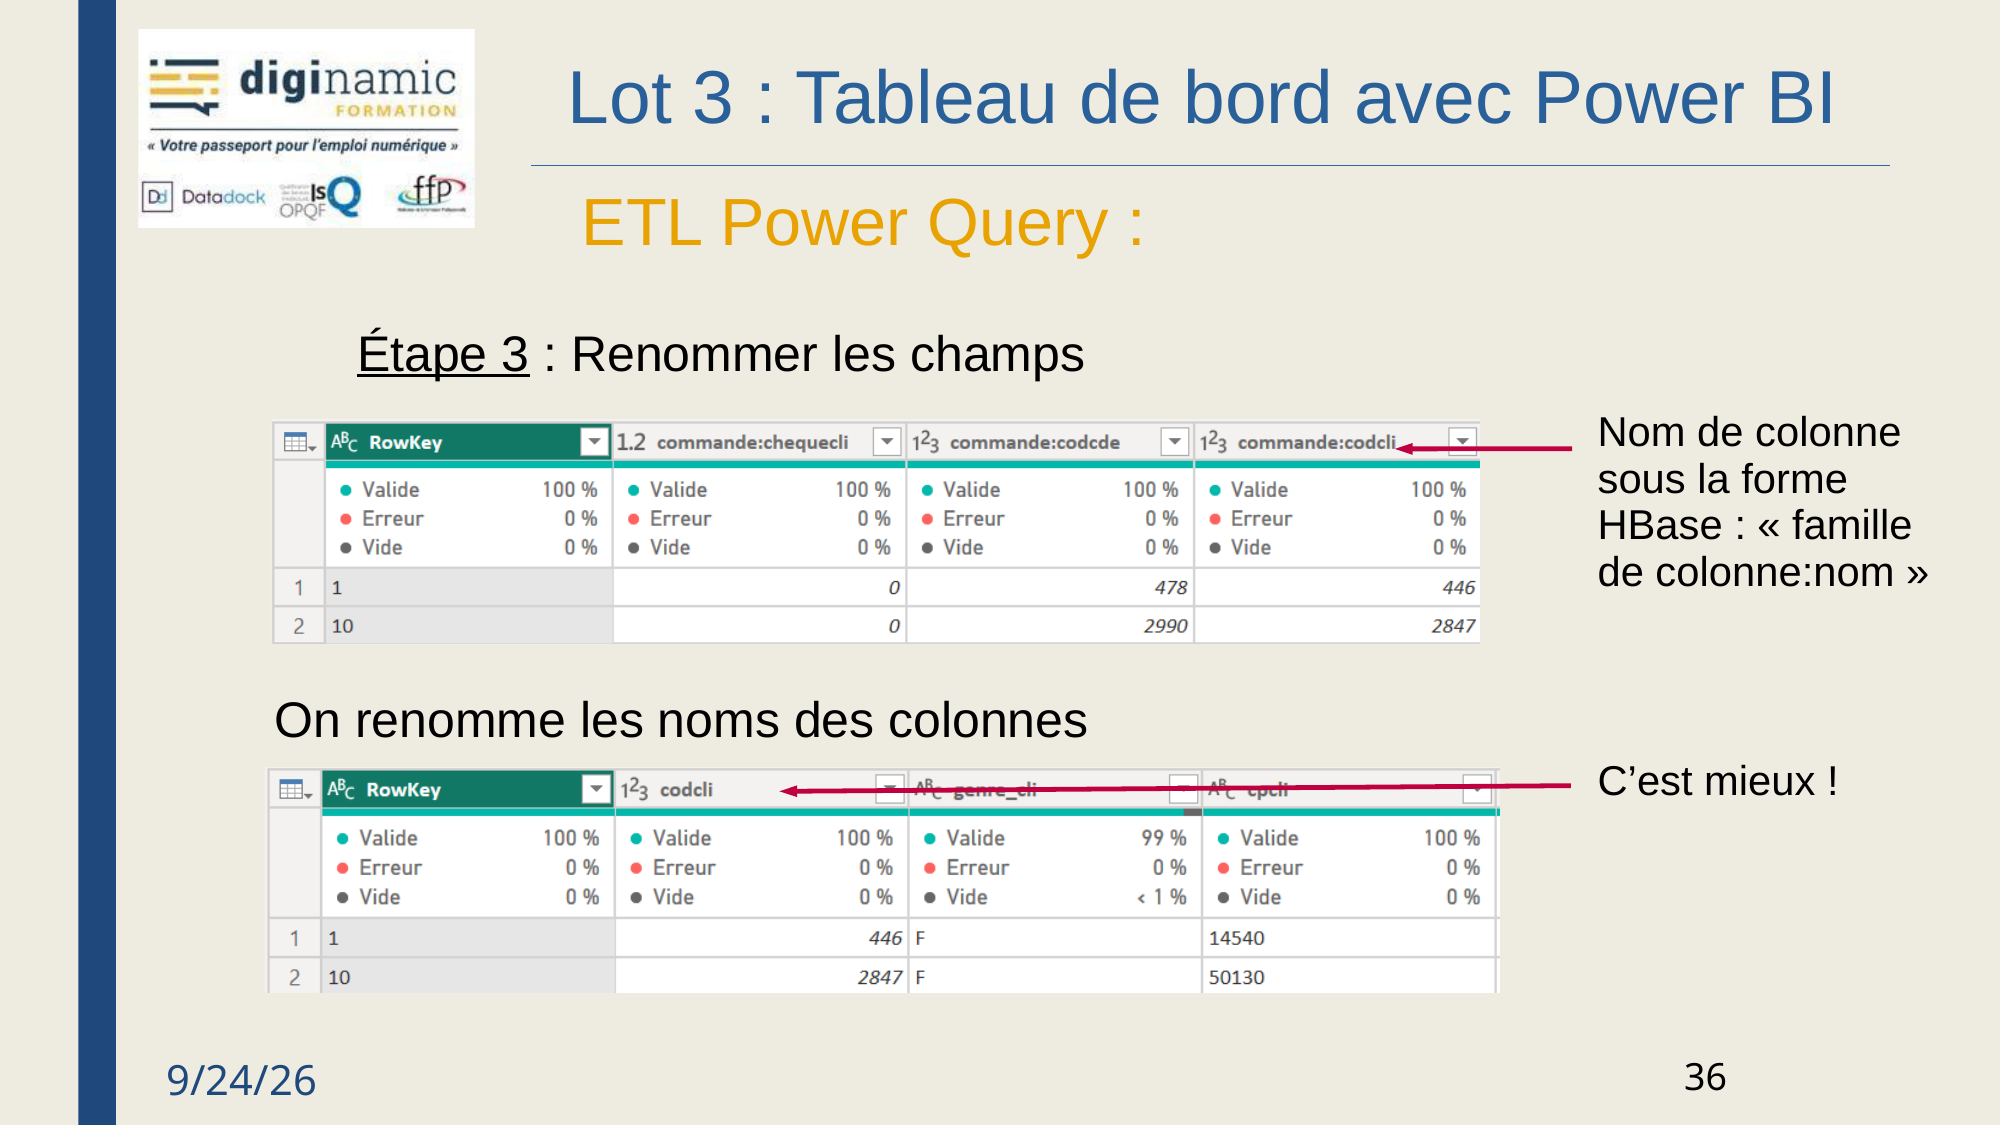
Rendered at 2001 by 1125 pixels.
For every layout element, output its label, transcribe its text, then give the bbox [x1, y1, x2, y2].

title Lot 3 : Tableau de bord avec Power BI [516, 51, 1890, 225]
picture [271, 419, 1480, 644]
text_box C’est mieux ! [1582, 756, 1949, 963]
text_box Nom de colonne sous la forme HBase : « famille de colonne:nom » [1582, 401, 1949, 615]
text_box Étape 3 : Renommer les champs [342, 318, 1252, 419]
text_box 2/7/2024 [151, 1043, 389, 1110]
text_box ETL Power Query : [566, 177, 1300, 296]
text_box [1669, 1043, 1931, 1110]
text_box On renomme les noms des colonnes [259, 685, 1973, 756]
picture [265, 767, 1501, 993]
